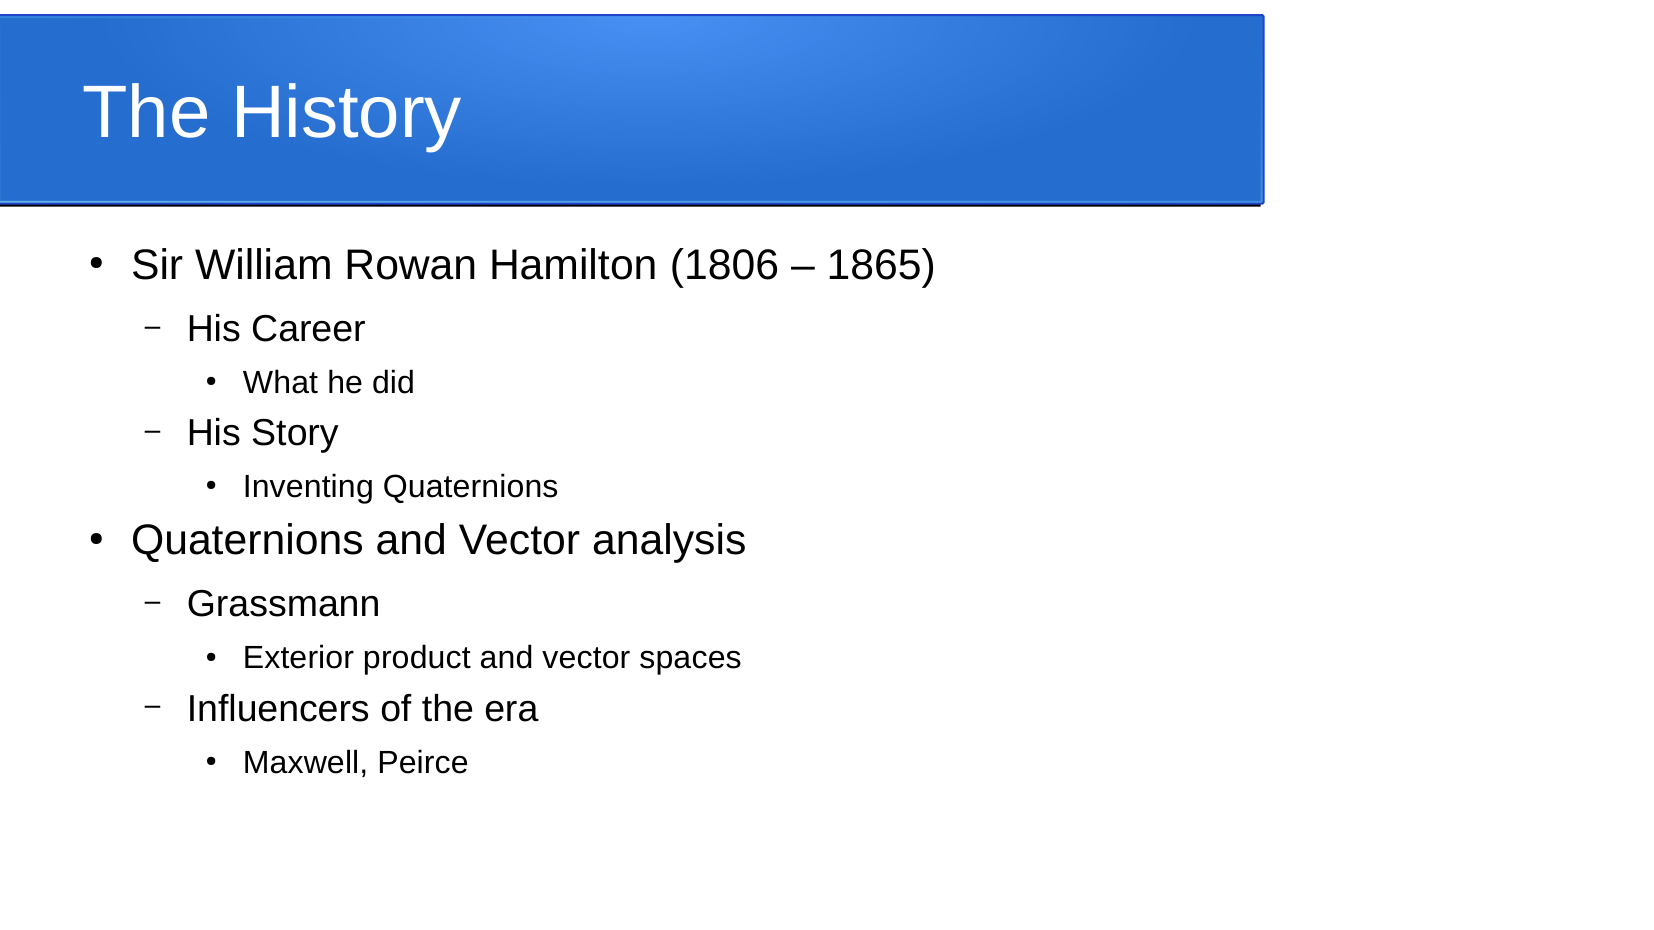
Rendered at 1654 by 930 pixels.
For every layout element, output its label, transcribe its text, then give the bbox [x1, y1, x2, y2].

title The History [82, 35, 1234, 189]
list Sir William Rowan Hamilton (1806 – 1865) His Career What he did His Story Inventing Quaternions Quaternions and Vector analysis Grassmann Exterior product and vector spaces Influencers of the era Maxwell, Peirce [75, 240, 1563, 781]
